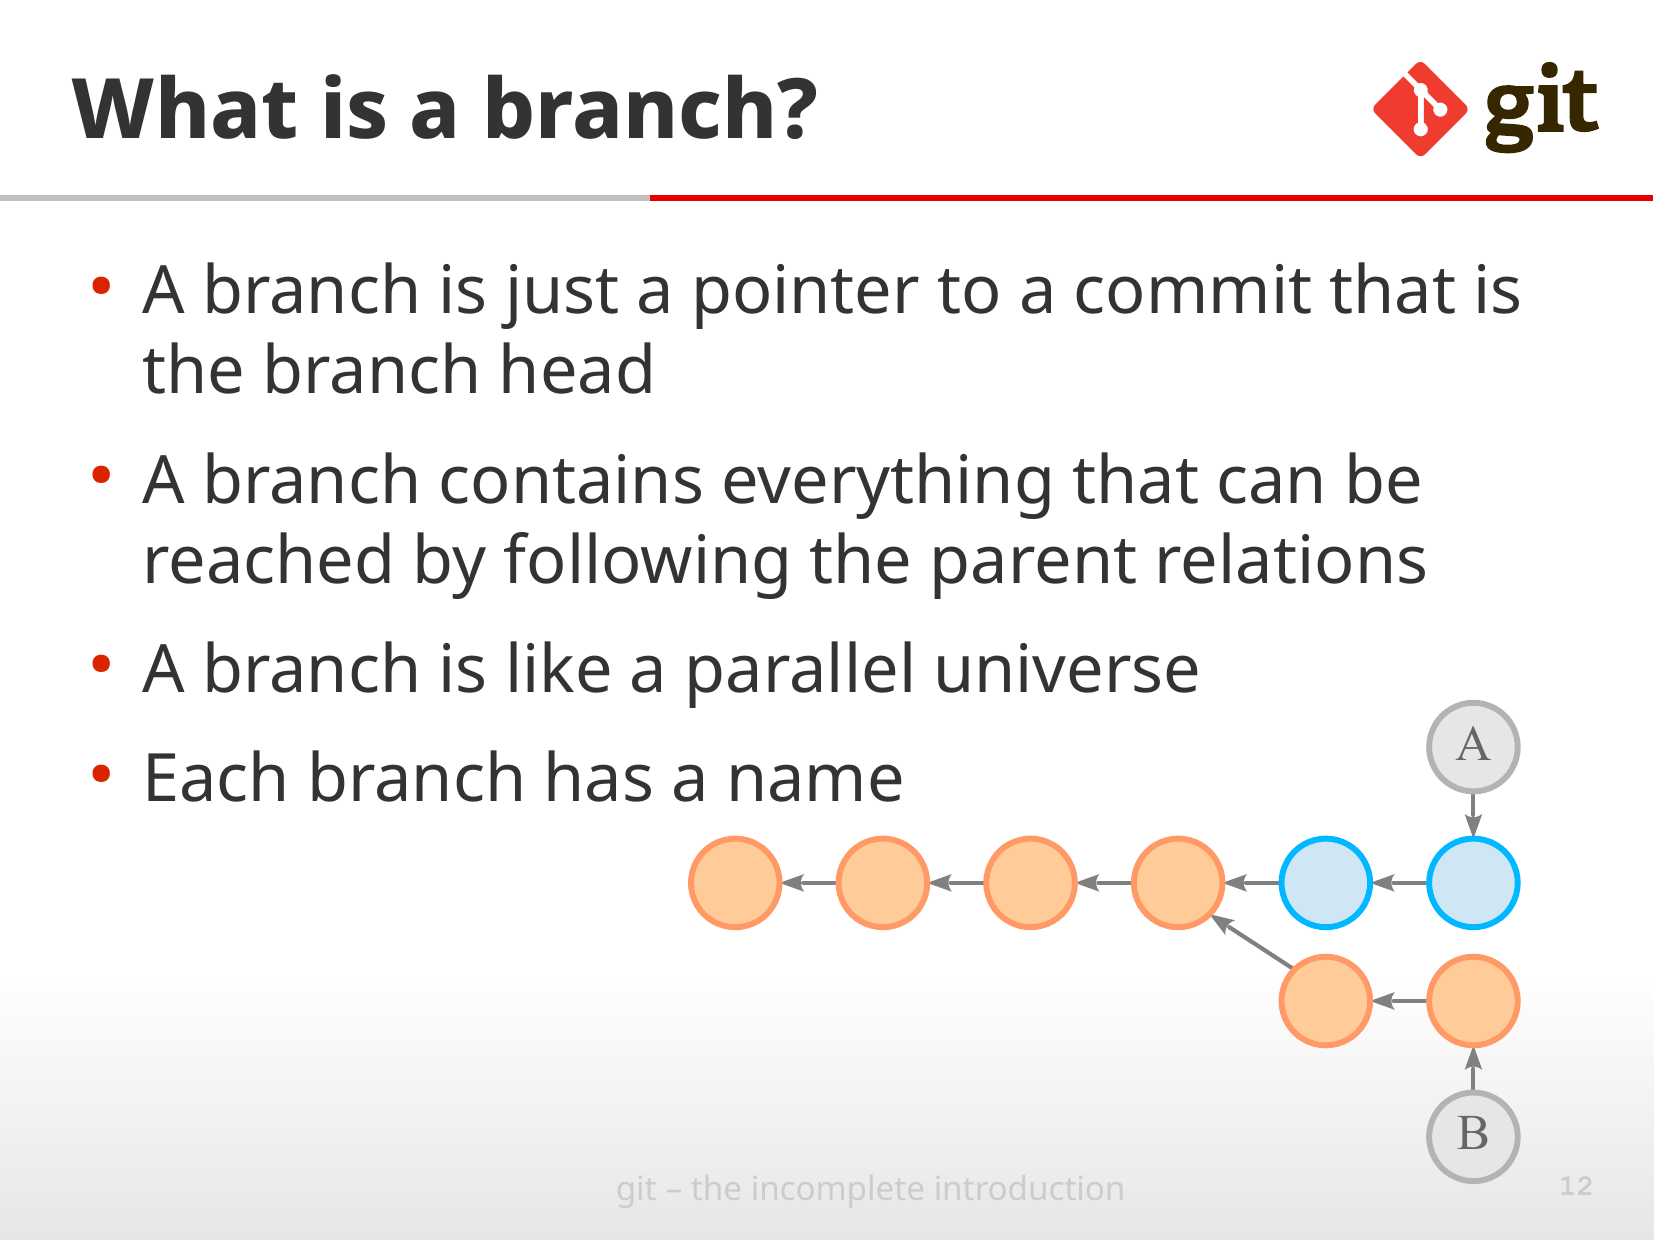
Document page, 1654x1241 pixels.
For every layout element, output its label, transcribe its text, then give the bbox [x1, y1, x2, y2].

text_box [690, 838, 780, 928]
text_box B [1429, 1092, 1518, 1182]
text_box [1281, 838, 1371, 928]
text_box A [1429, 702, 1518, 792]
list A branch is just a pointer to a commit that is the branch head A branch contains everything that can be reached by following the parent relations A branch is like a parallel universe Each branch has a name [56, 239, 1595, 845]
text_box [1281, 956, 1371, 1046]
text_box [1429, 956, 1518, 1046]
text_box [986, 838, 1075, 928]
text_box [838, 838, 928, 928]
text_box [1429, 838, 1518, 928]
text_box [1133, 838, 1223, 928]
title What is a branch? [56, 36, 1546, 175]
